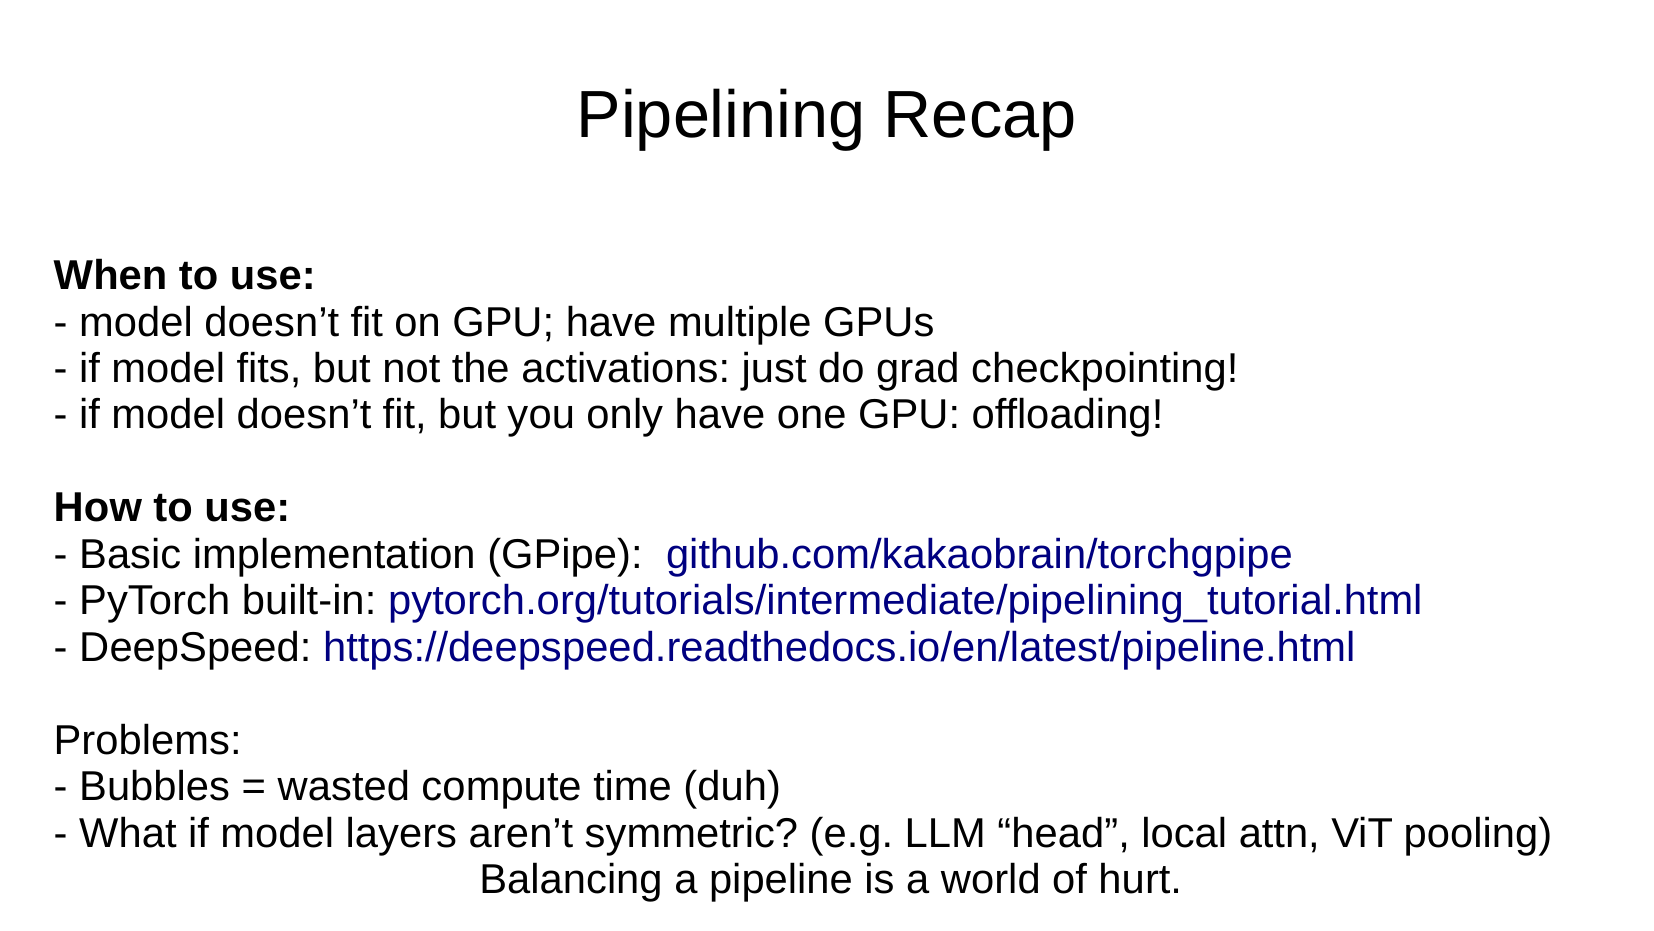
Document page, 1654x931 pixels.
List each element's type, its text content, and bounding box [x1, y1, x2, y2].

title Pipelining Recap [82, 37, 1571, 193]
text_box When to use: - model doesn’t fit on GPU; have multiple GPUs - if model fits, but not the activations: just do grad checkpointing! - if model doesn’t fit, but you only have one GPU: offloading! How to use: - Basic implementation (GPipe): github.com/kakaobrain/torchgpipe - PyTorch built-in: pytorch.org/tutorials/intermediate/pipelining_tutorial.html - DeepSpeed: https://deepspeed.readthedocs.io/en/latest/pipeline.html Problems: - Bubbles = wasted compute time (duh) - What if model layers aren’t symmetric? (e.g. LLM “head”, local attn, ViT pooling) Balancing a pipeline is a world of hurt. [39, 244, 1654, 931]
